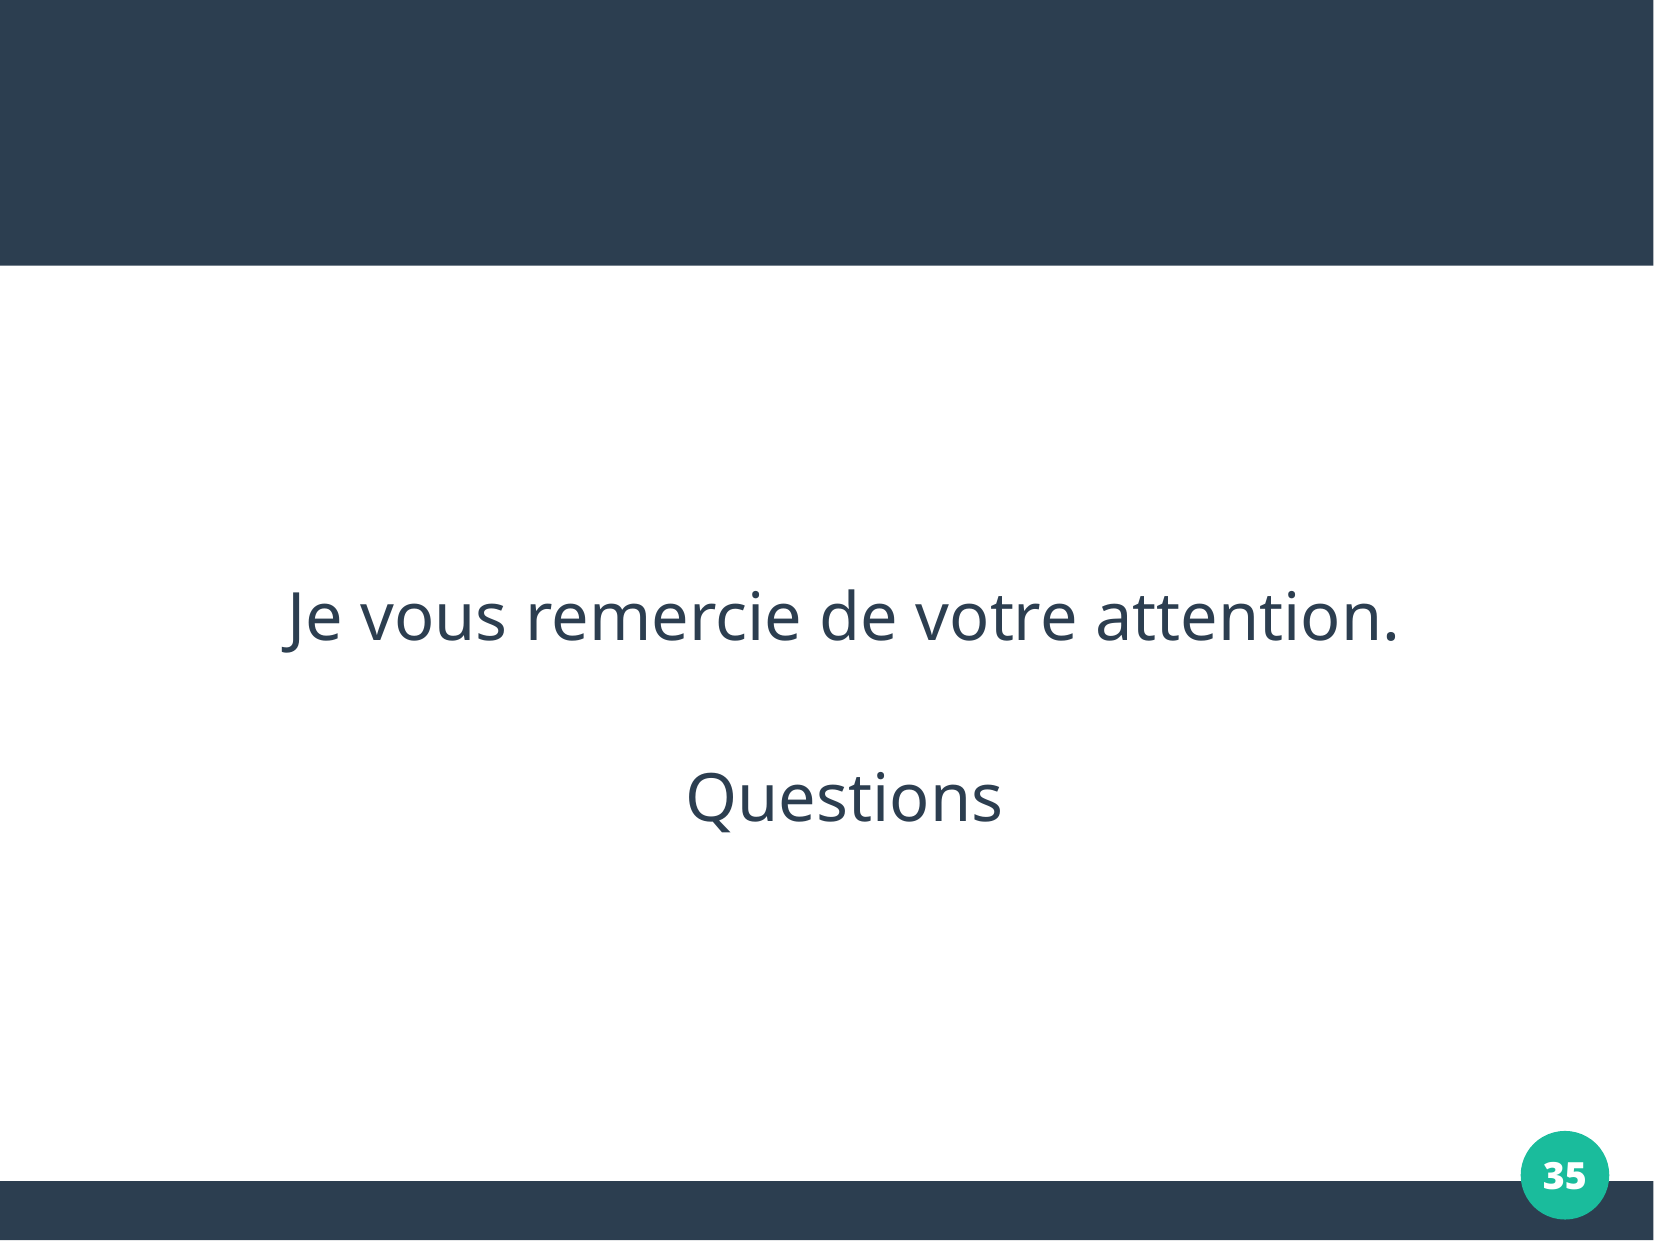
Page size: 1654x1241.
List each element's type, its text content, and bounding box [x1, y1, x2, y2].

subtitle Je vous remercie de votre attention. Questions [59, 295, 1595, 1025]
